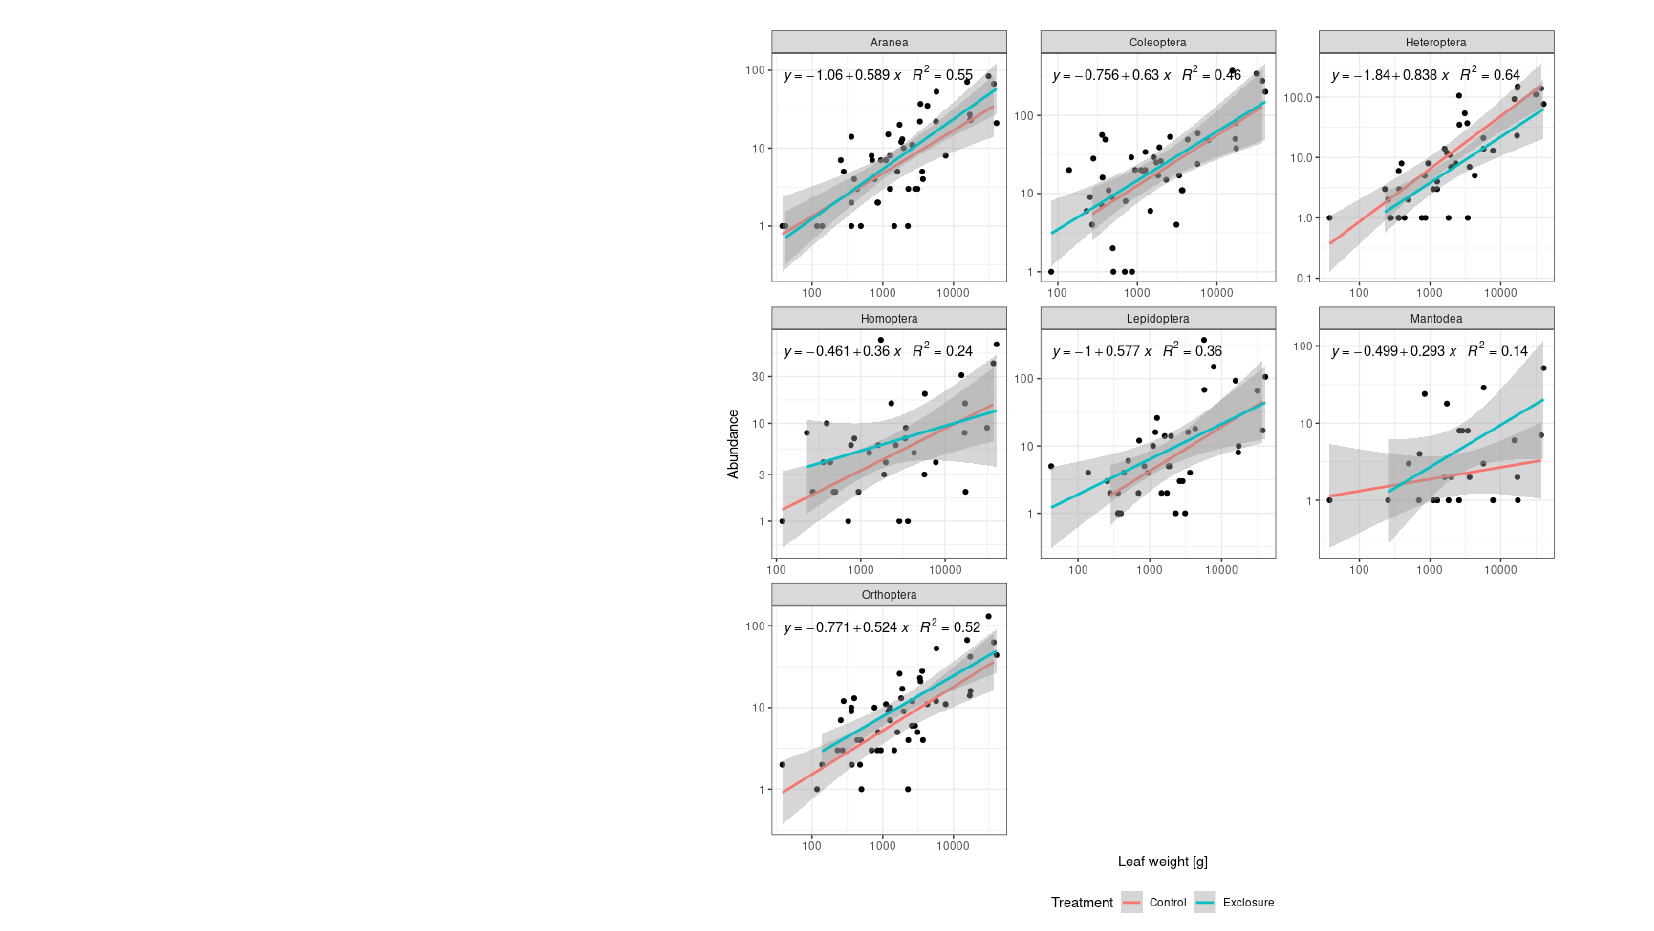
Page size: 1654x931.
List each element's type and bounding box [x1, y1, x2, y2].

picture [720, 23, 1561, 927]
